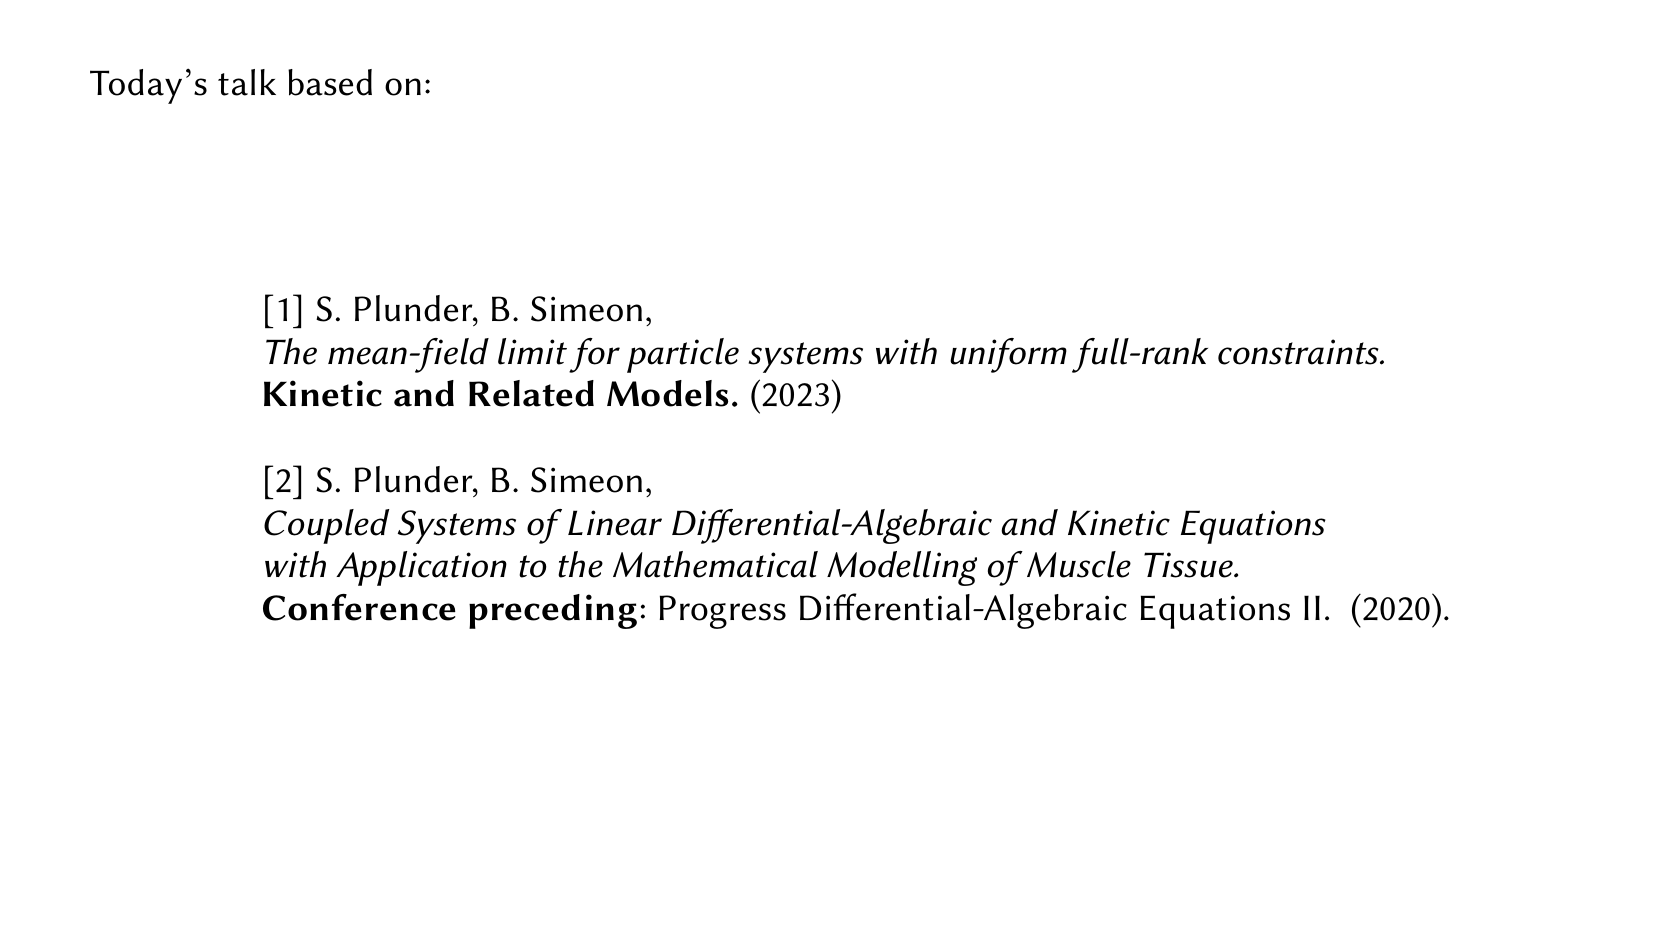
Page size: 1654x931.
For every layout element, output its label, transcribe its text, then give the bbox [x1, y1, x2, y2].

text_box [1] S. Plunder, B. Simeon, The mean-field limit for particle systems with uniform full-rank constraints. Kinetic and Related Models. (2023) [2] S. Plunder, B. Simeon, Coupled Systems of Linear Differential-Algebraic and Kinetic Equations with Application to the Mathematical Modelling of Muscle Tissue. Conference preceding: Progress Differential-Algebraic Equations II. (2020). [246, 280, 1463, 638]
text_box Today’s talk based on: [74, 54, 447, 113]
